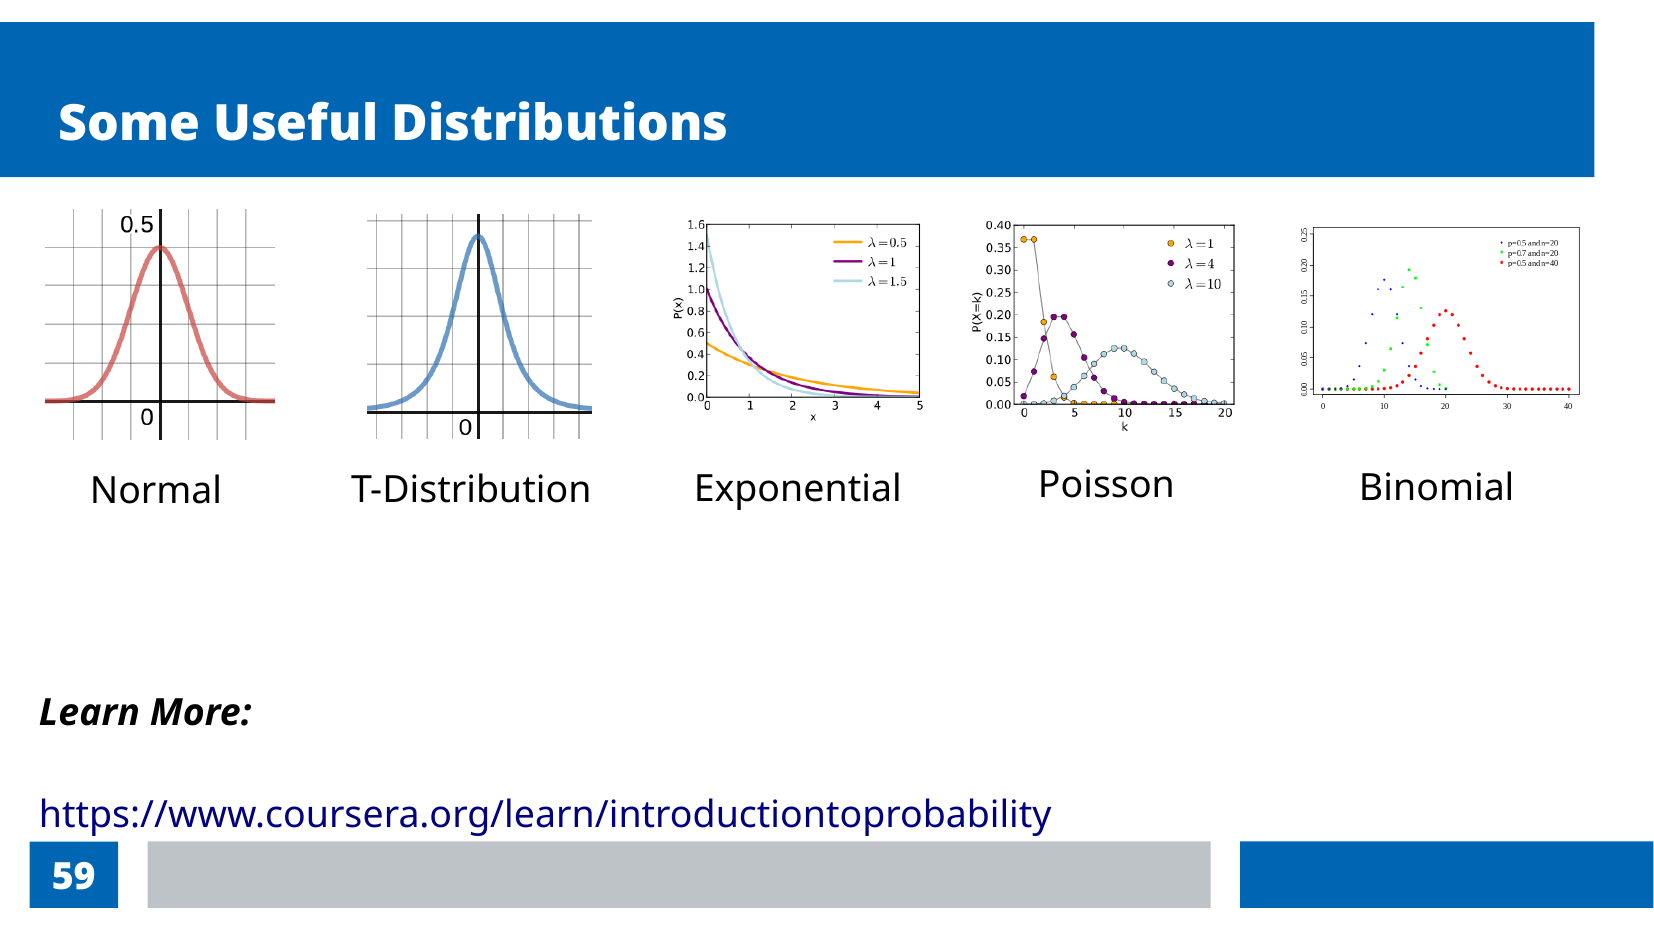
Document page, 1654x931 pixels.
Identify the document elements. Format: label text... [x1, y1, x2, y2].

picture [966, 209, 1245, 433]
text_box Learn More: https://www.coursera.org/learn/introductiontoprobability [24, 678, 1112, 868]
text_box Poisson [1023, 450, 1324, 596]
title Some Useful Distributions [59, 44, 1595, 156]
text_box Normal [75, 456, 271, 515]
picture [367, 214, 592, 439]
text_box Binomial [1344, 452, 1645, 599]
text_box Exponential [679, 454, 980, 601]
picture [666, 209, 935, 425]
picture [1296, 224, 1582, 415]
text_box T-Distribution [336, 454, 637, 601]
picture [45, 209, 275, 440]
